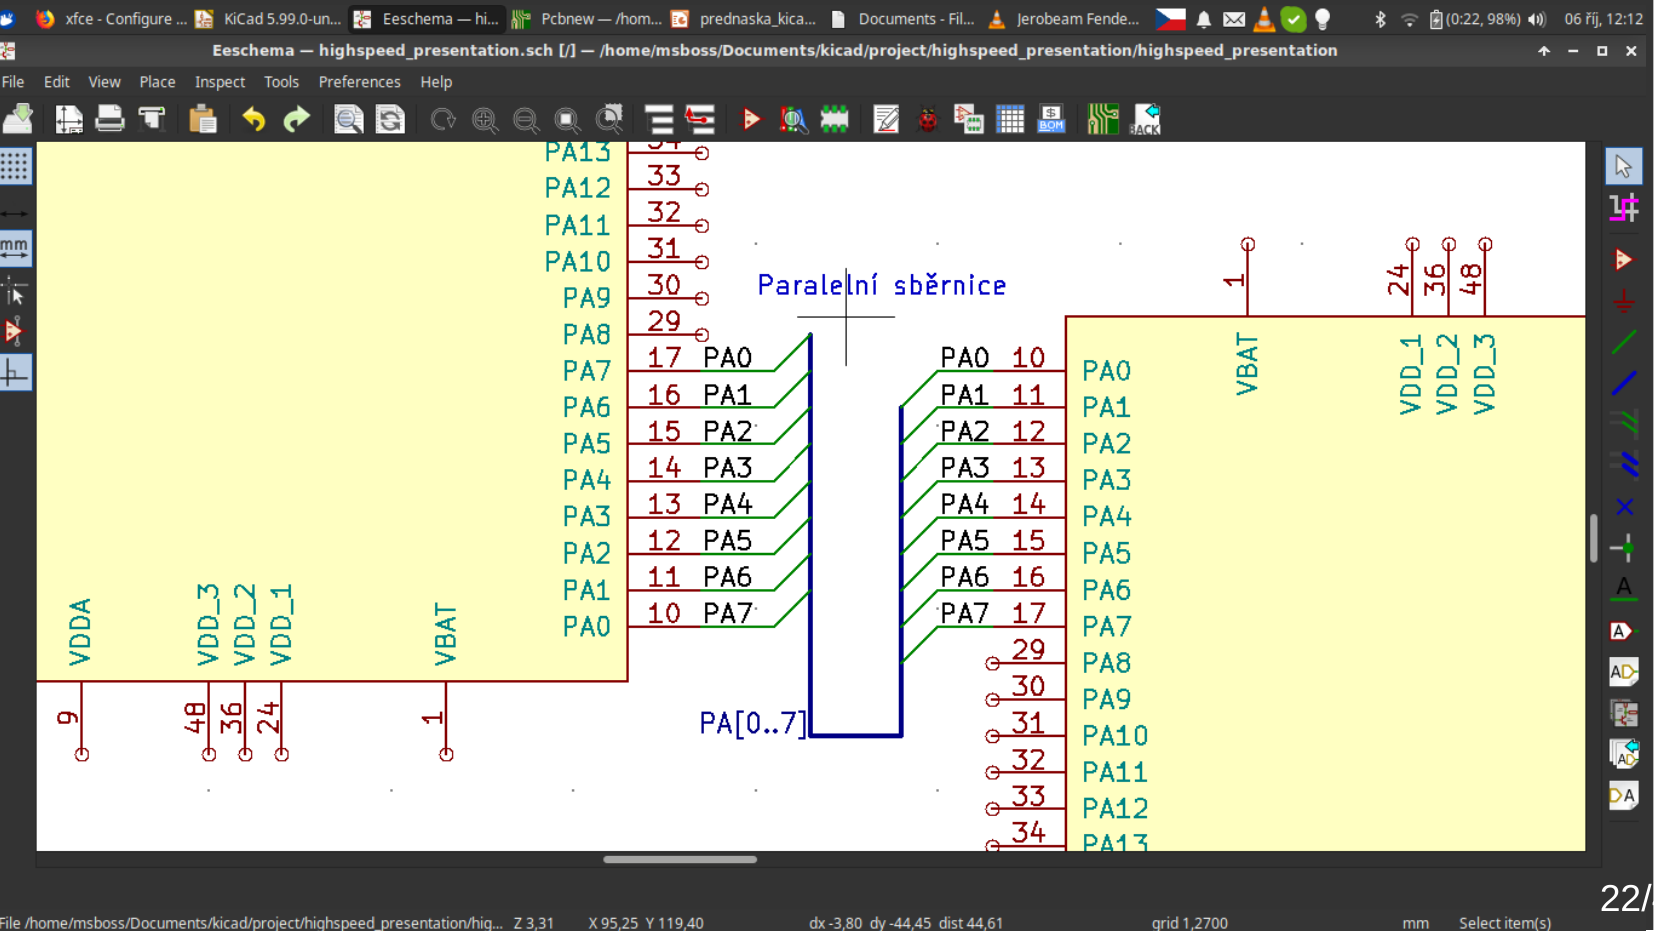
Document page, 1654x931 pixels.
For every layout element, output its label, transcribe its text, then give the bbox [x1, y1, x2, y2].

text_box 1/46 [1515, 870, 1649, 927]
picture [0, 5, 1646, 931]
